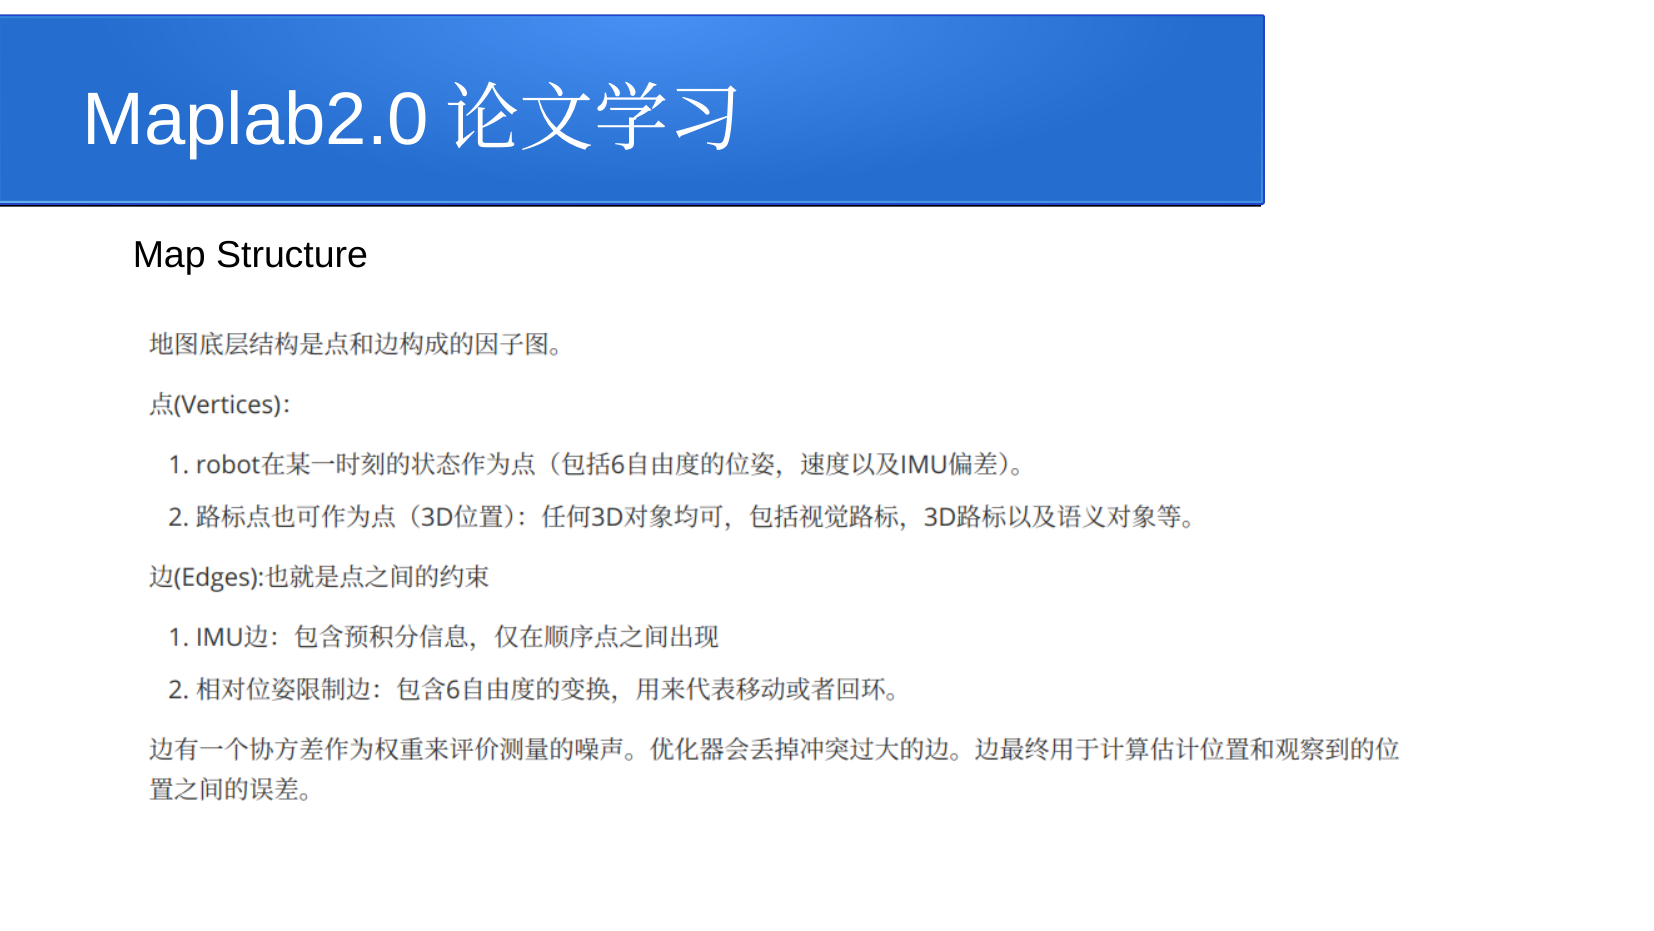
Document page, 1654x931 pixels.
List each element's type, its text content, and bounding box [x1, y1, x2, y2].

text_box Map Structure [118, 226, 532, 284]
title Maplab2.0论文学习 [82, 35, 1235, 189]
picture [147, 307, 1418, 816]
